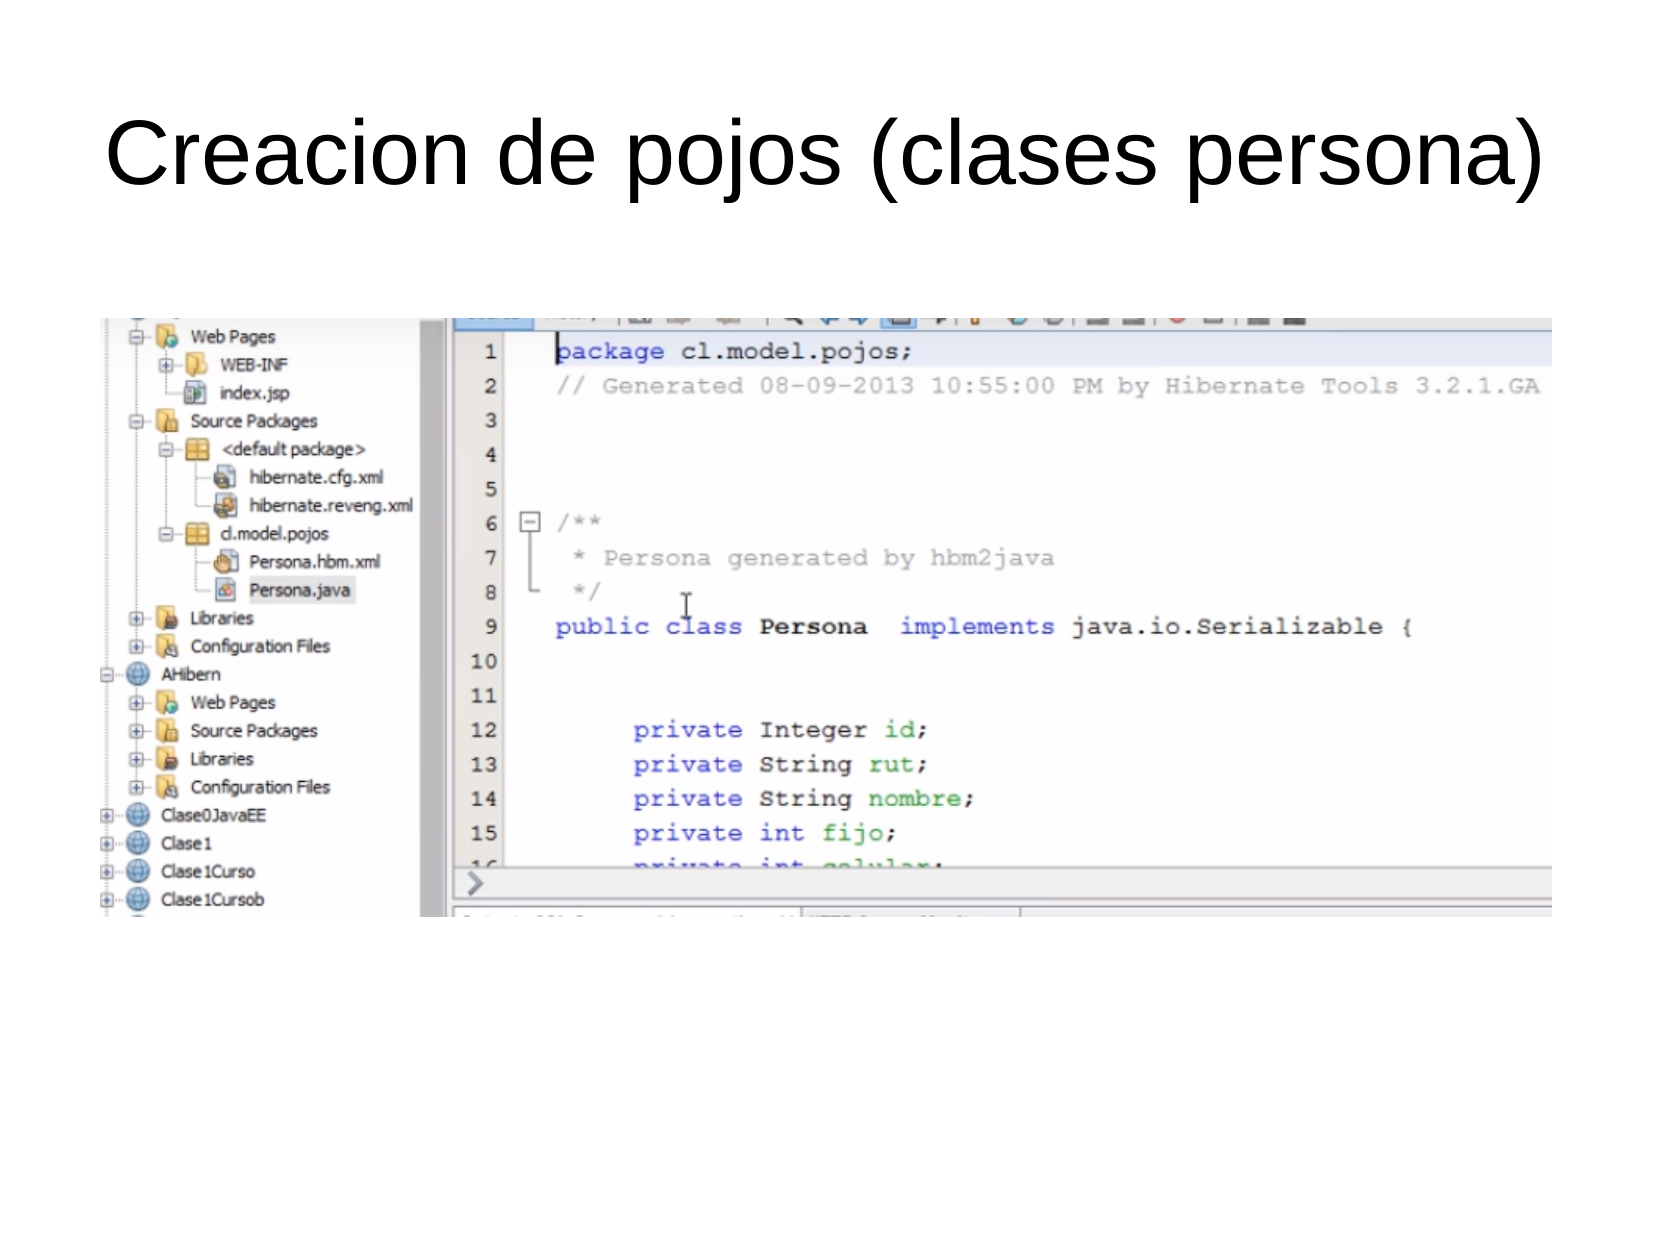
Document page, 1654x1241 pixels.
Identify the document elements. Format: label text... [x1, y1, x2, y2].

title Creacion de pojos (clases persona) [82, 49, 1571, 257]
picture [100, 318, 1552, 917]
